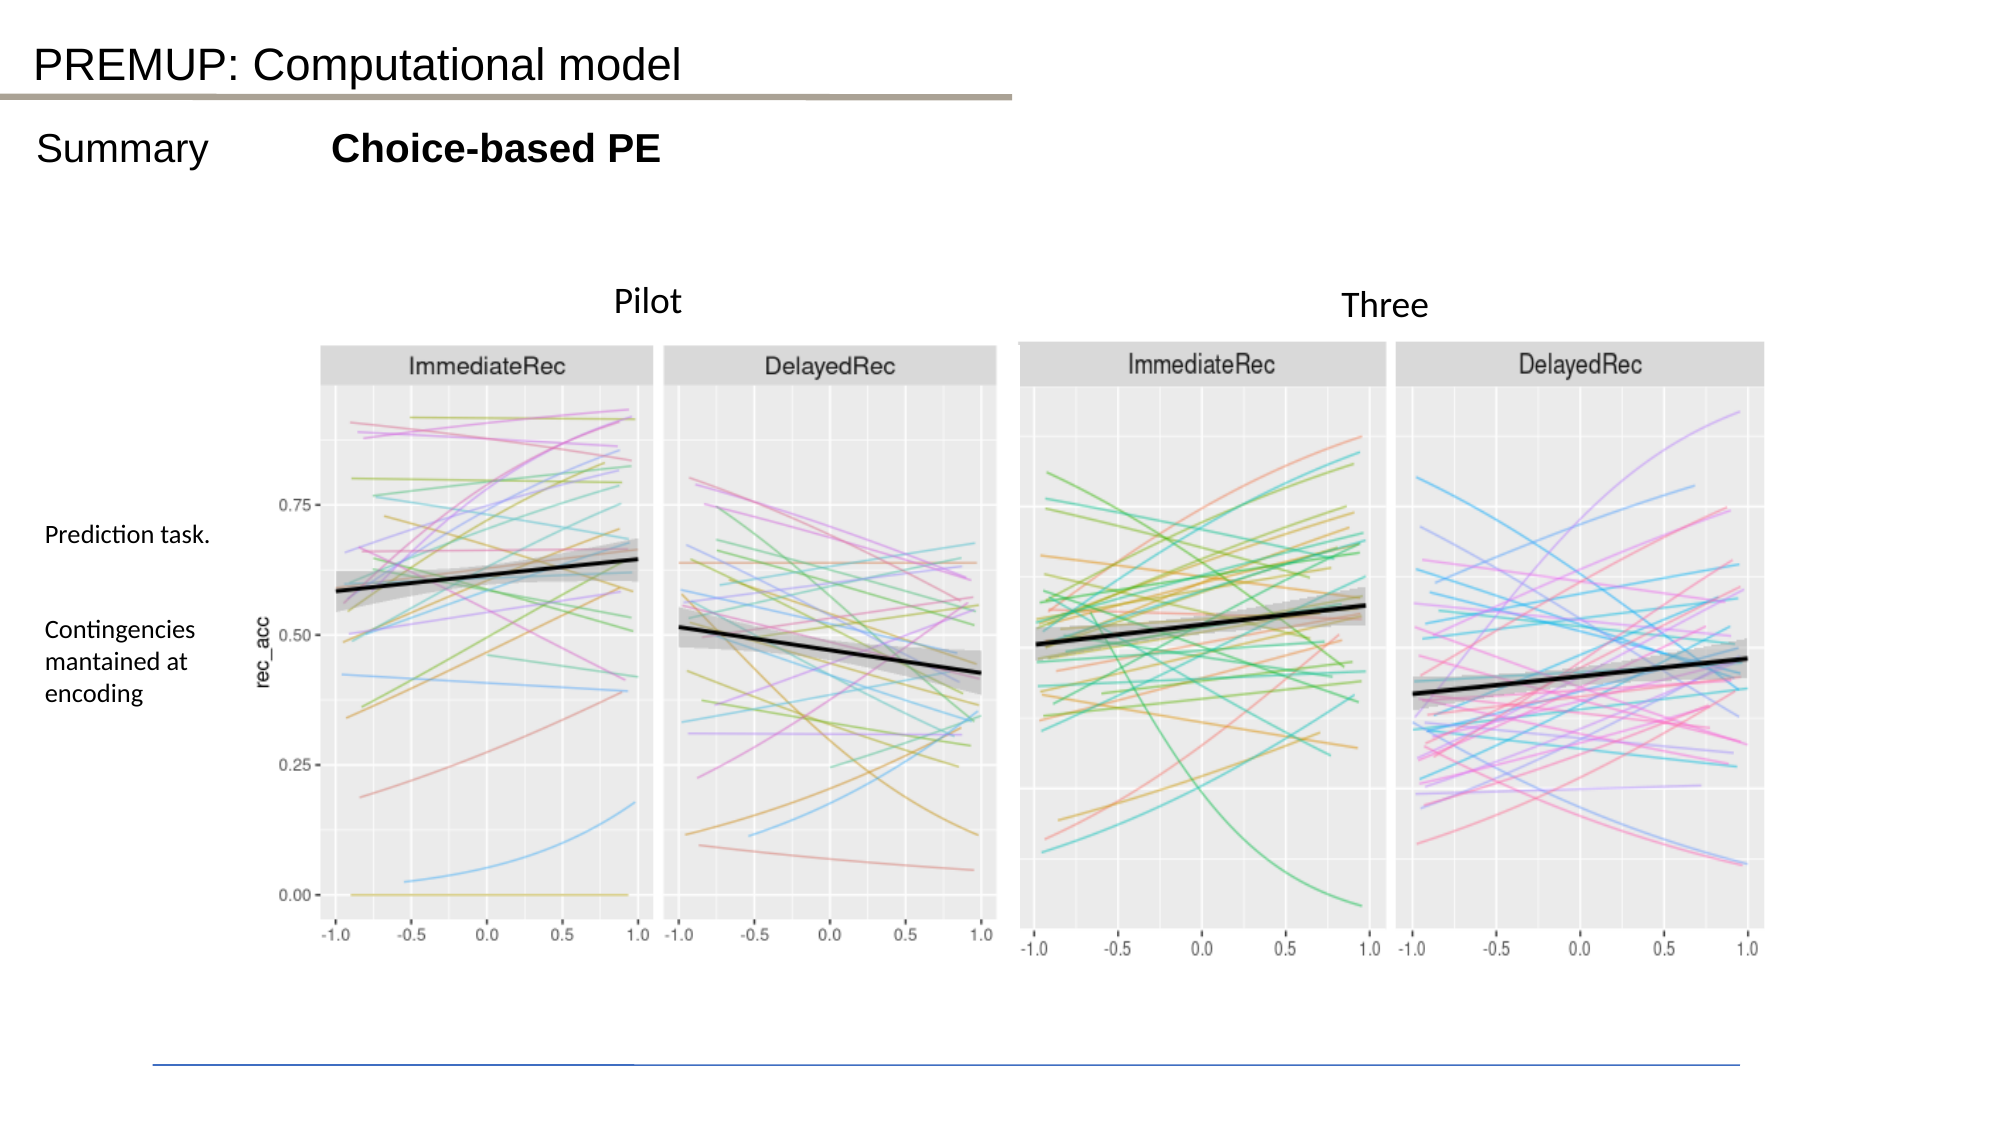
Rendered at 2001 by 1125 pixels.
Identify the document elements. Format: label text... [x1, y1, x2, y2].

text_box Prediction task. Contingencies mantained at encoding [30, 509, 238, 716]
text_box PREMUP: Computational model [15, 27, 1921, 97]
picture [238, 329, 1774, 957]
text_box Pilot [599, 268, 698, 329]
text_box Summary Choice-based PE [18, 110, 1692, 182]
text_box Three [1326, 272, 1445, 329]
